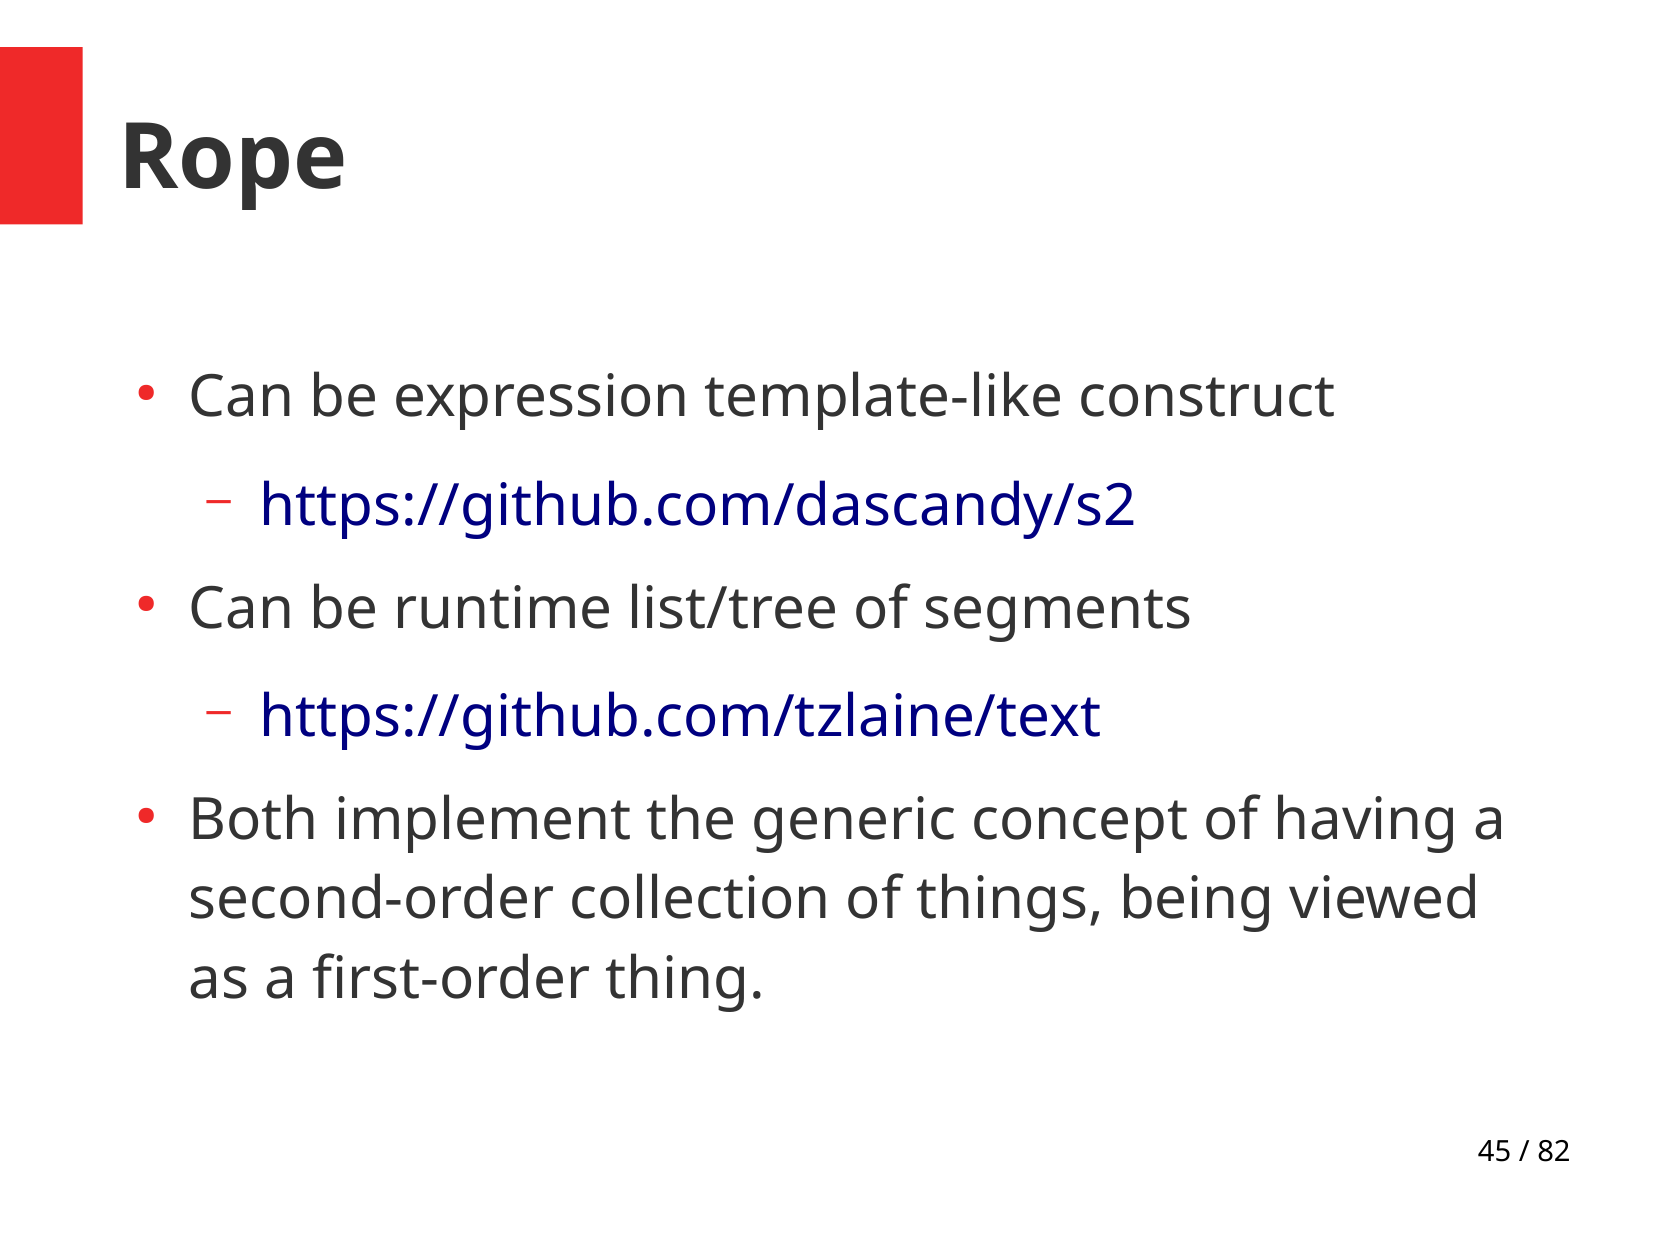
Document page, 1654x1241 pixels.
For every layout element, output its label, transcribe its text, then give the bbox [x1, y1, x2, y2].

title Rope [118, 49, 1571, 257]
list Can be expression template-like construct https://github.com/dascandy/s2 Can be runtime list/tree of segments https://github.com/tzlaine/text Both implement the generic concept of having a second-order collection of things, being viewed as a first-order thing. [118, 354, 1536, 1074]
